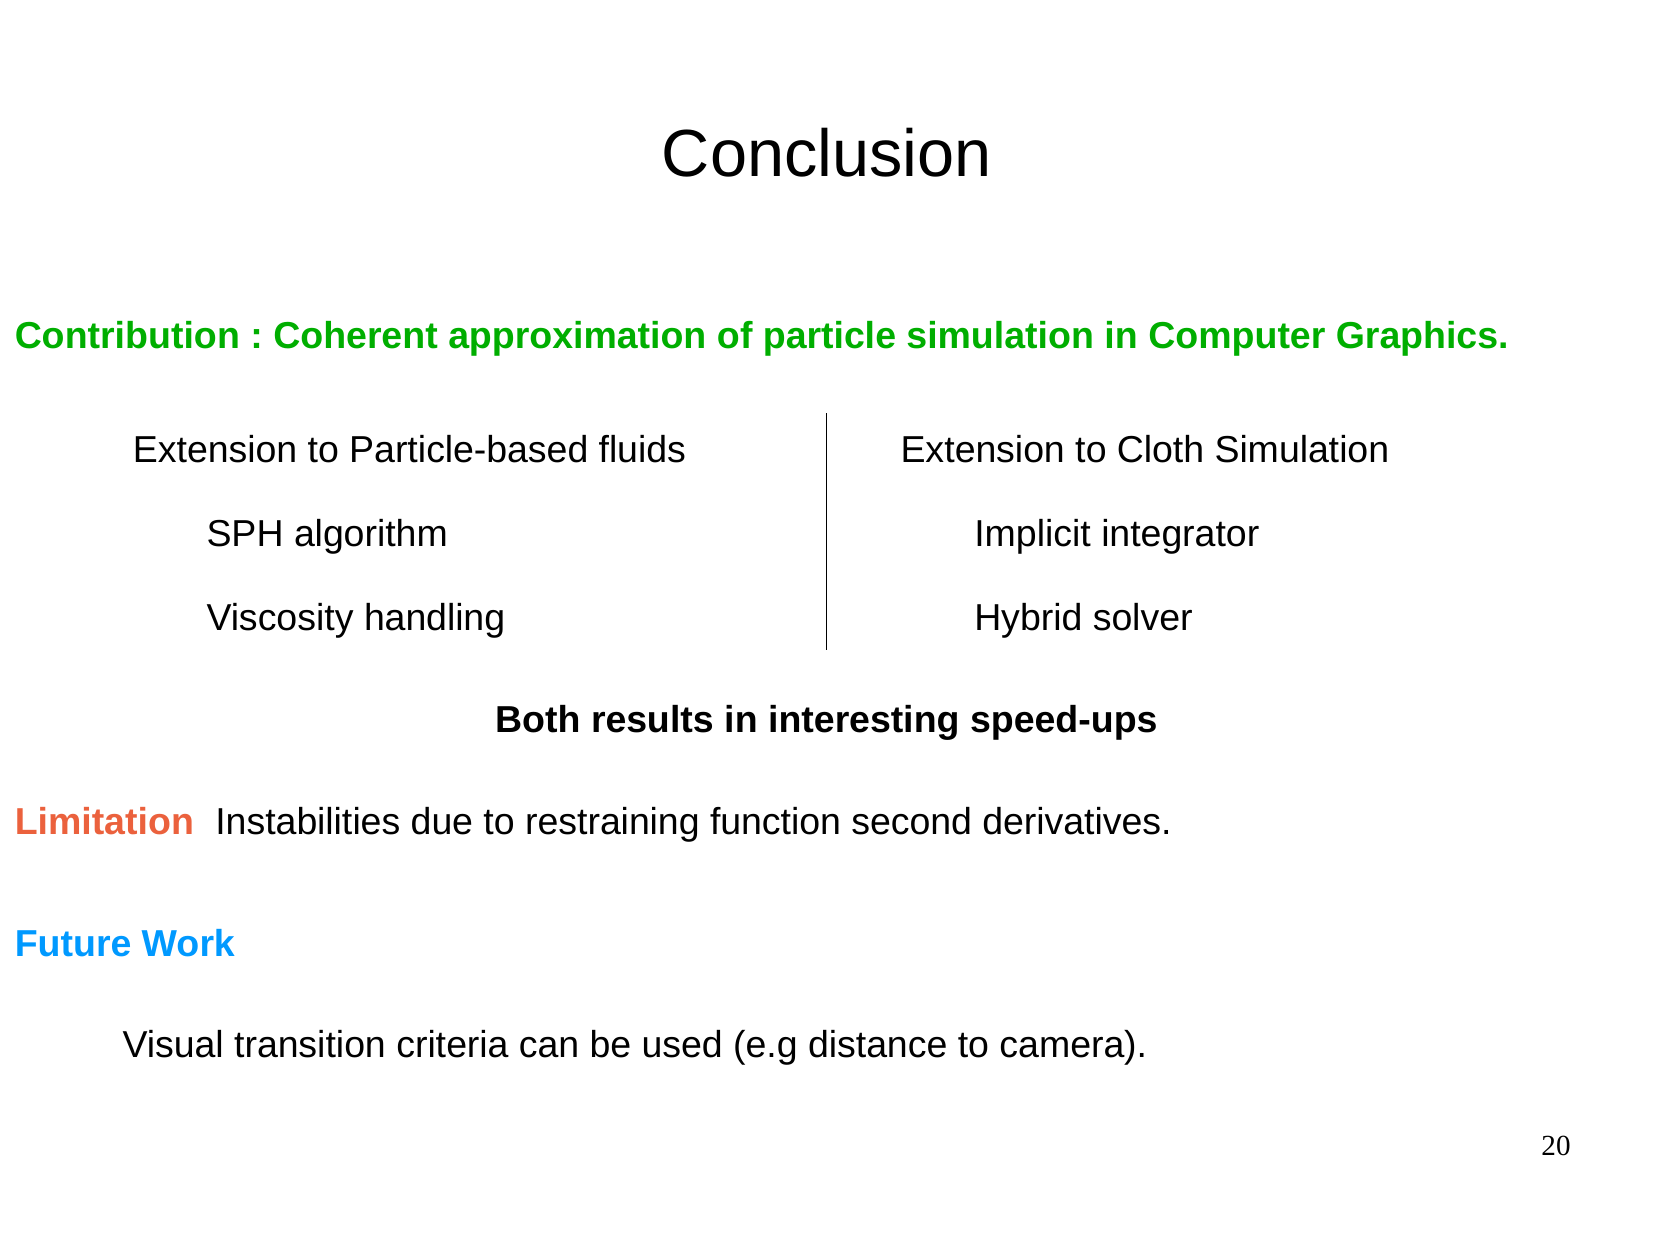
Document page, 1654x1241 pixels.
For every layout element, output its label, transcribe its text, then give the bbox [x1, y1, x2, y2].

text_box Extension to Particle-based fluids SPH algorithm Viscosity handling [118, 421, 827, 662]
text_box Both results in interesting speed-ups [474, 690, 1179, 748]
text_box Visual transition criteria can be used (e.g distance to camera). [108, 1016, 1420, 1074]
text_box Future Work [0, 915, 650, 973]
text_box Contribution : Coherent approximation of particle simulation in Computer Graphics. [0, 307, 1570, 364]
text_box Extension to Cloth Simulation Implicit integrator Hybrid solver [885, 421, 1424, 647]
text_box Limitation Instabilities due to restraining function second derivatives. [0, 793, 1331, 851]
title Conclusion [82, 49, 1571, 257]
